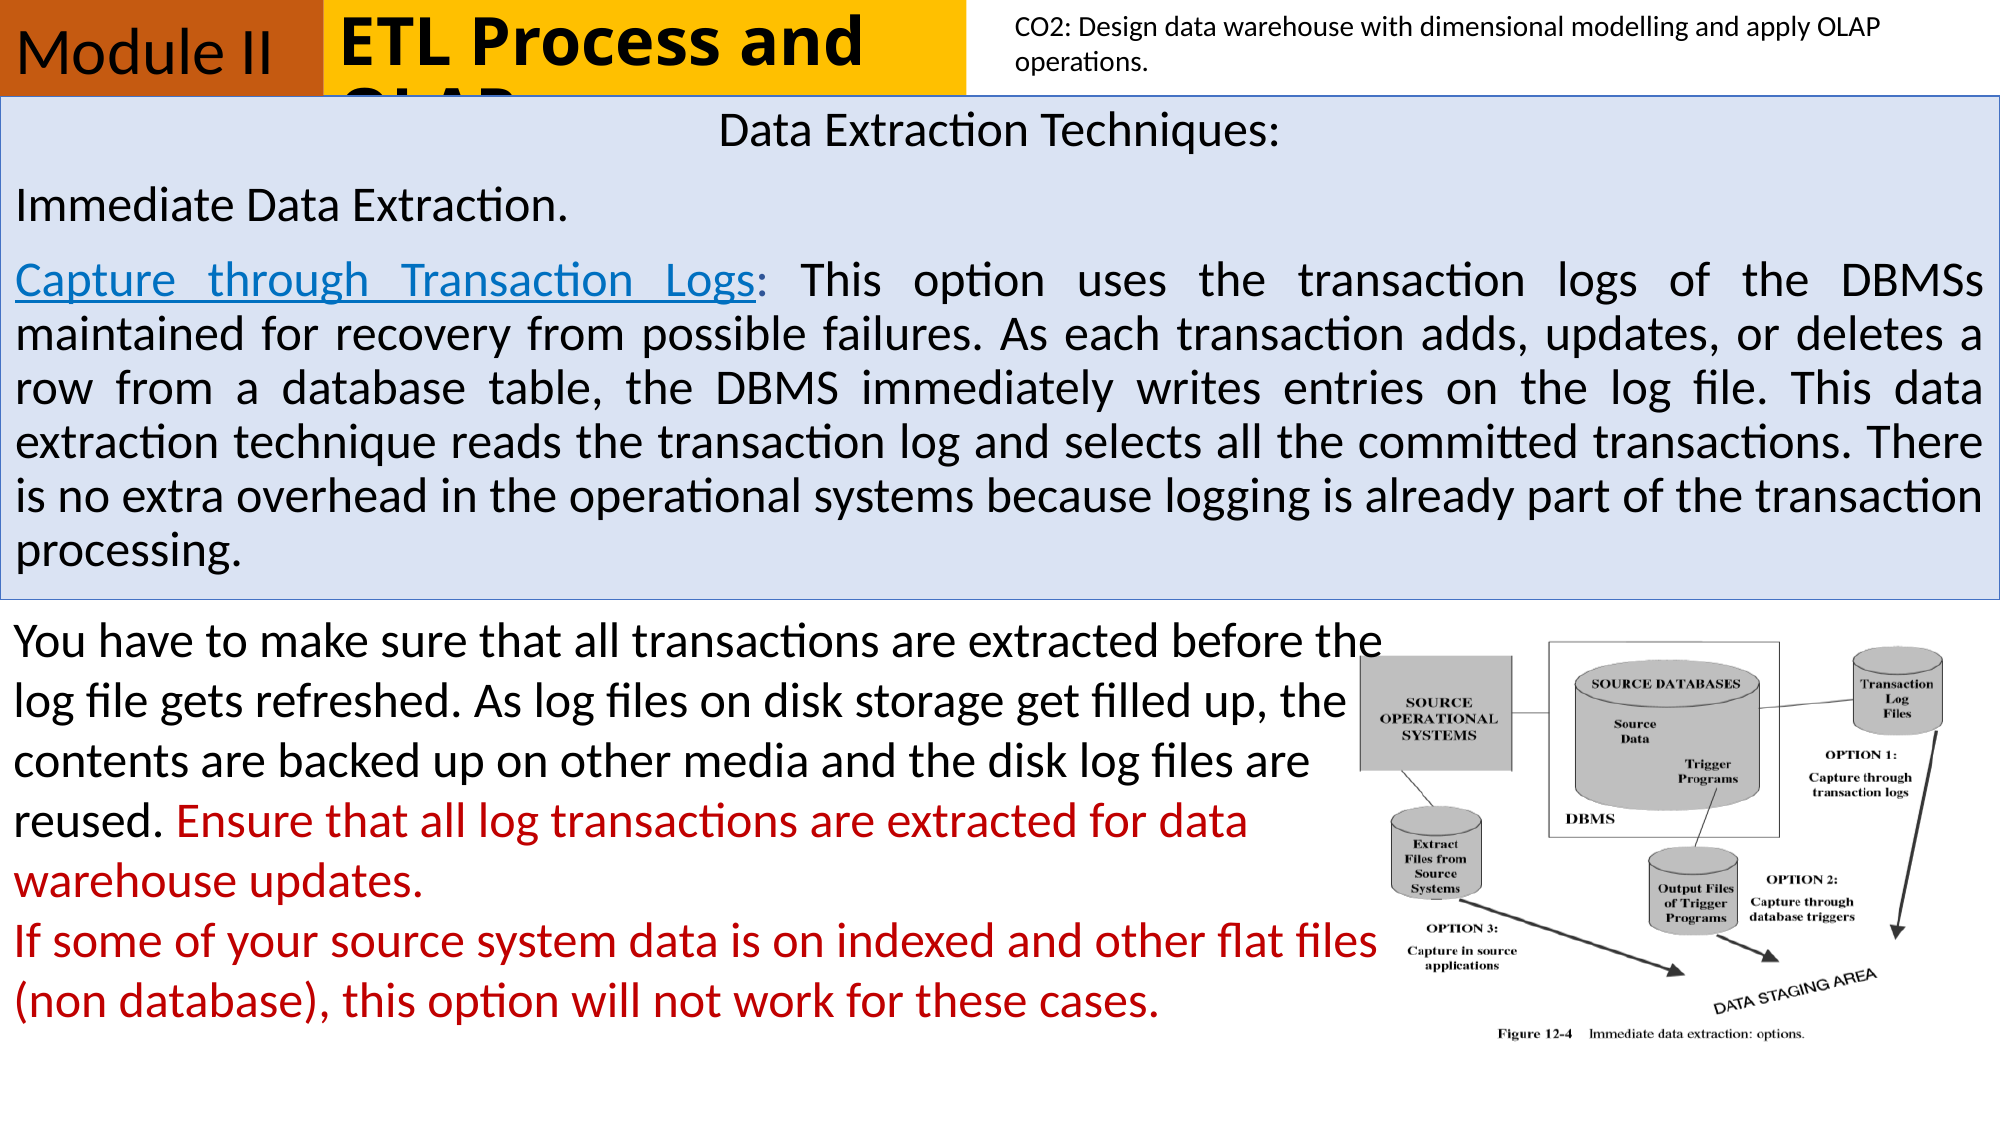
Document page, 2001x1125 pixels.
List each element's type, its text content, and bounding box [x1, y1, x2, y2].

text_box Module II [0, 0, 324, 96]
title ETL Process and OLAP: [324, 0, 967, 95]
subtitle Data Extraction Techniques: Immediate Data Extraction. Capture through Transaction Logs: This option uses the transaction logs of the DBMSs maintained for recovery from possible failures. As each transaction adds, updates, or deletes a row from a database table, the DBMS immediately writes entries on the log file. This data extraction technique reads the transaction log and selects all the committed transactions. There is no extra overhead in the operational systems because logging is already part of the transaction processing. [0, 95, 2000, 600]
text_box You have to make sure that all transactions are extracted before the log file gets refreshed. As log files on disk storage get filled up, the contents are backed up on other media and the disk log files are reused. Ensure that all log transactions are extracted for data warehouse updates. If some of your source system data is on indexed and other flat files (non database), this option will not work for these cases. [0, 599, 1422, 1035]
picture [1322, 629, 2000, 1048]
text_box CO2: Design data warehouse with dimensional modelling and apply OLAP operations. [999, 0, 2000, 122]
